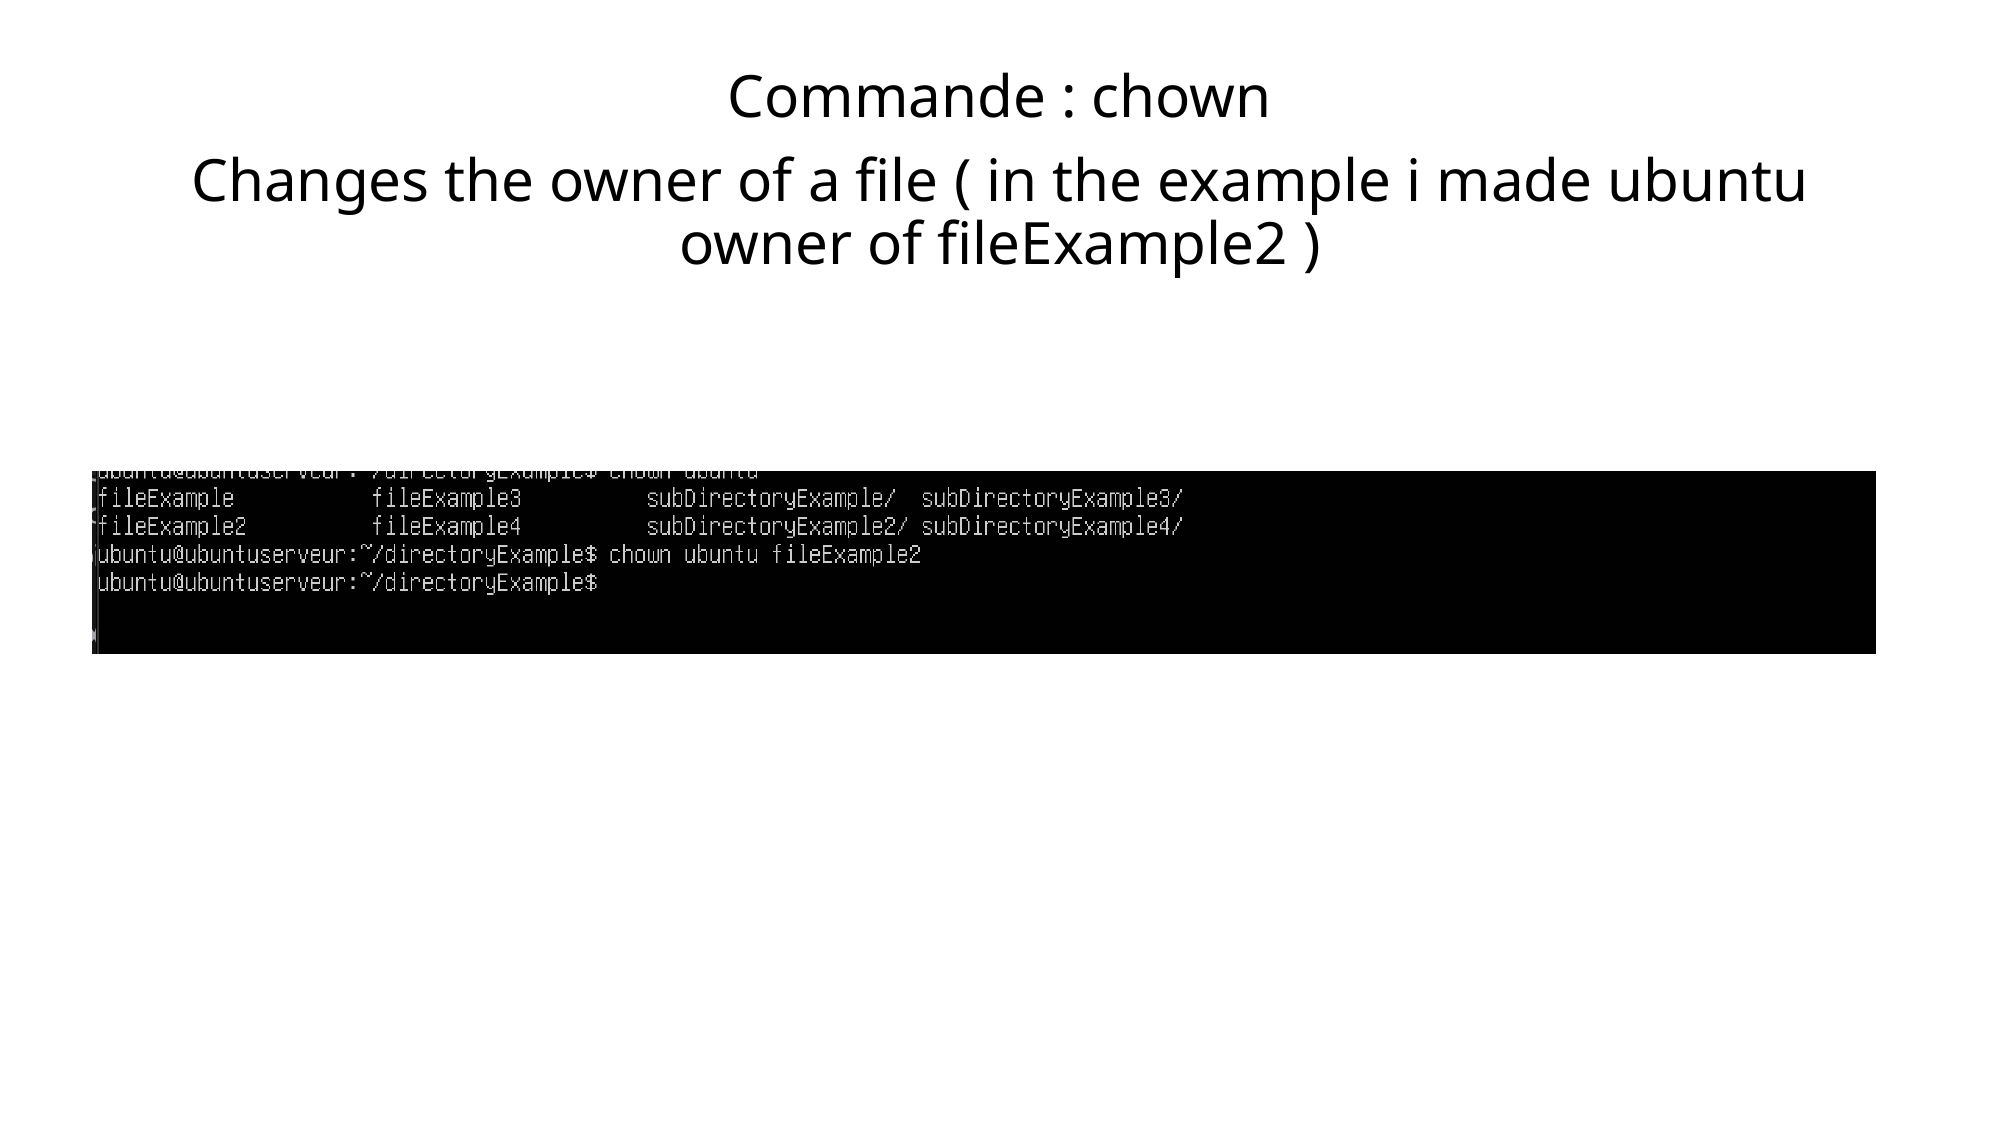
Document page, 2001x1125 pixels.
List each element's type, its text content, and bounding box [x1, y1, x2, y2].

picture [92, 471, 1876, 654]
list Commande : chown Changes the owner of a file ( in the example i made ubuntu owner of fileExample2 ) [137, 59, 1863, 337]
